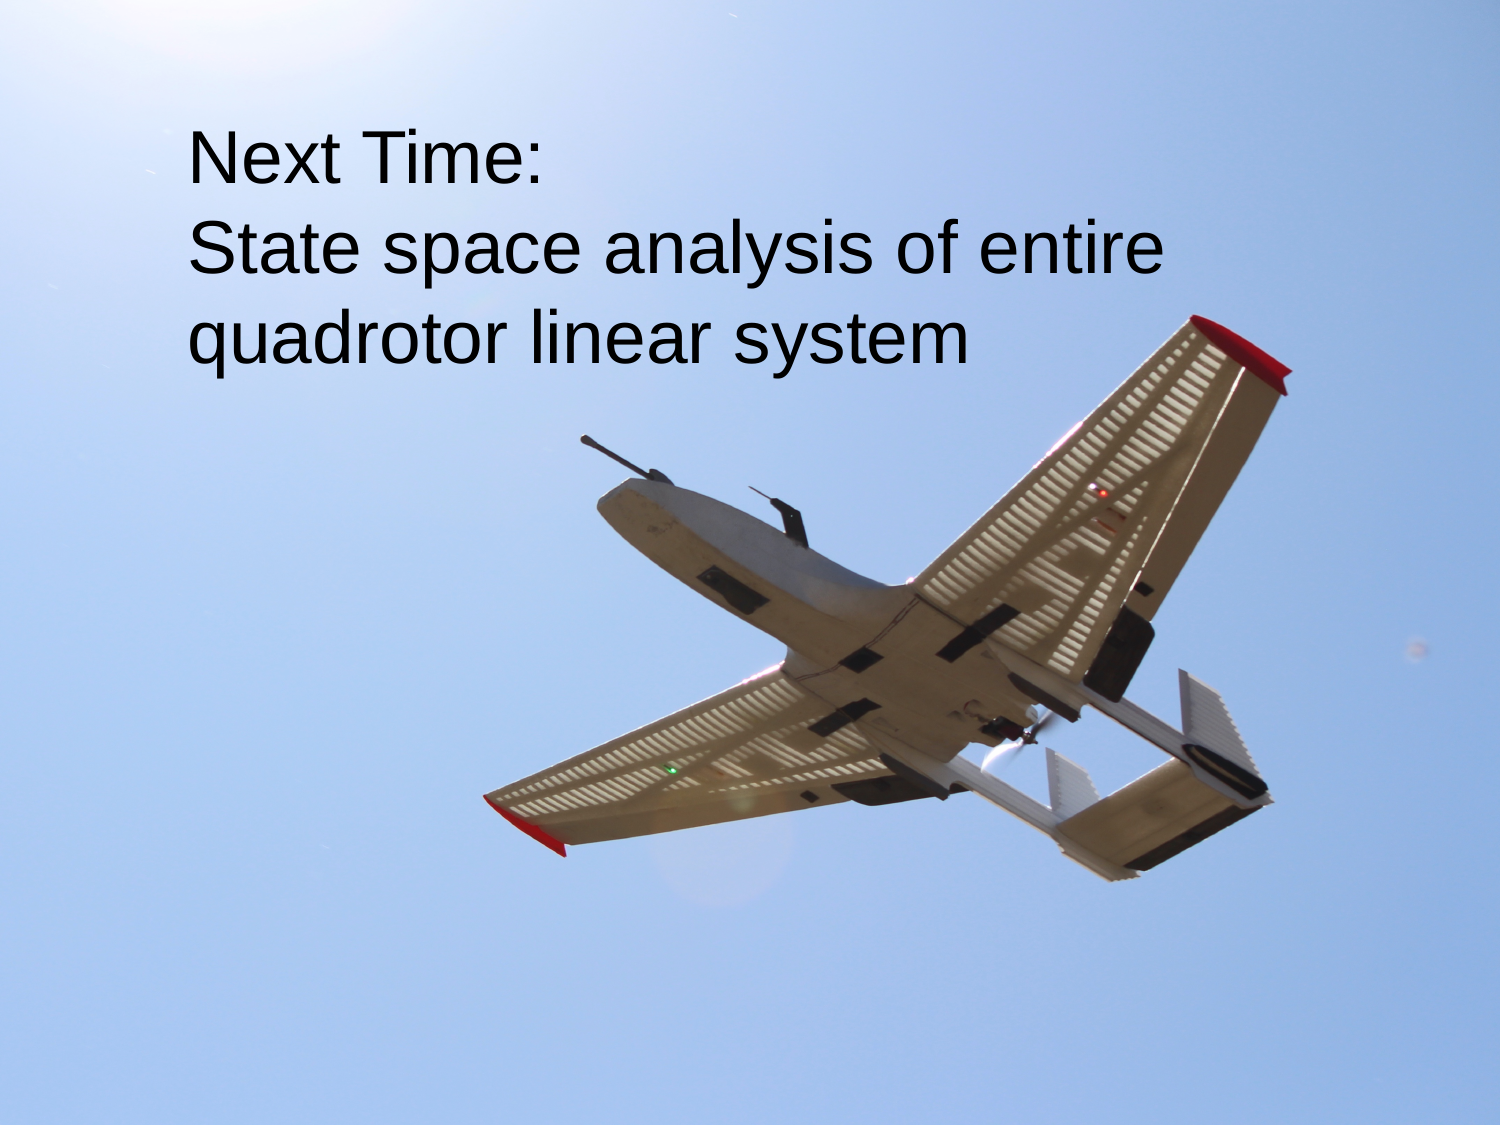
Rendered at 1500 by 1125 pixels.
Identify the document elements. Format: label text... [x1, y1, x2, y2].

picture [0, 0, 1500, 1125]
title Next Time: State space analysis of entire quadrotor linear system [187, 75, 1425, 413]
